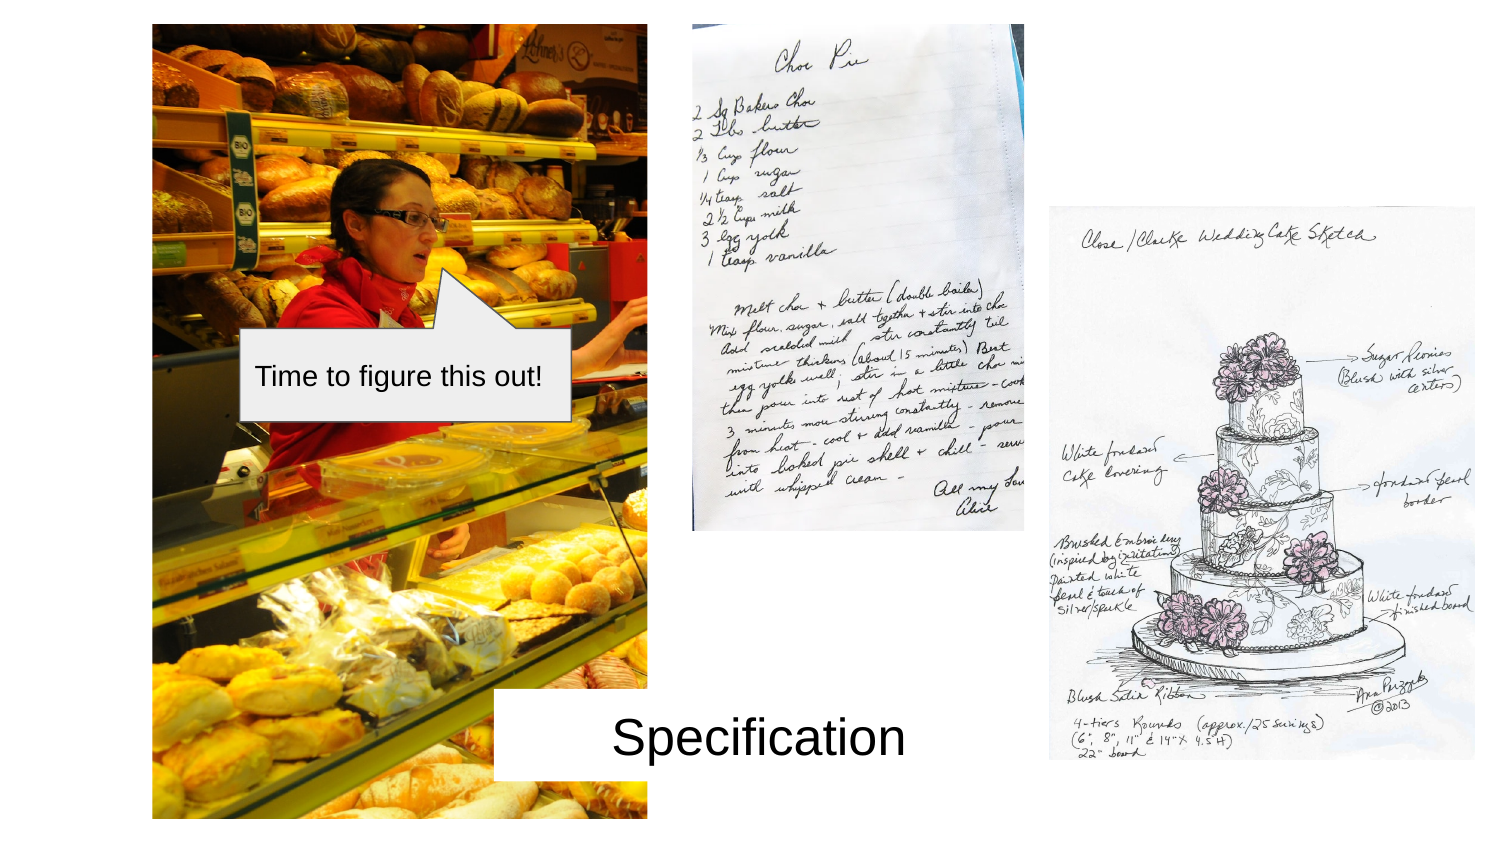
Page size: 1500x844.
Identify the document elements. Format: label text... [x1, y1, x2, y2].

picture [152, 24, 648, 819]
picture [1049, 206, 1475, 760]
text_box Specification [493, 688, 1025, 782]
picture [692, 24, 1025, 531]
text_box Time to figure this out! [239, 267, 572, 422]
